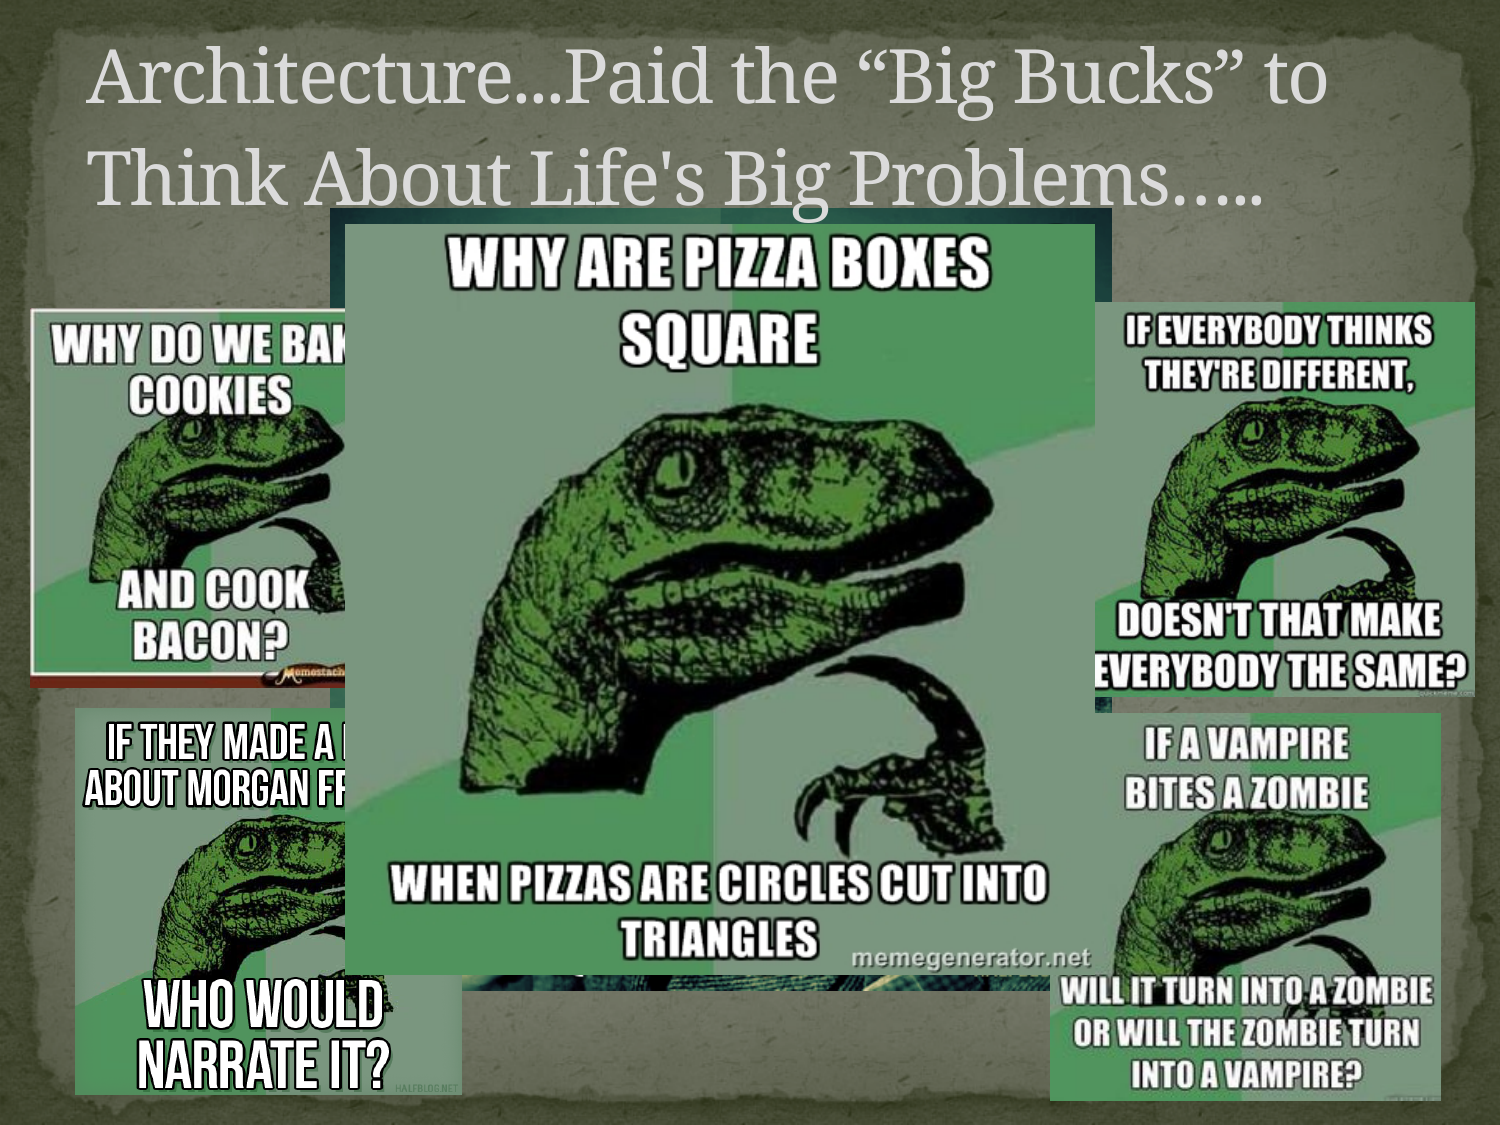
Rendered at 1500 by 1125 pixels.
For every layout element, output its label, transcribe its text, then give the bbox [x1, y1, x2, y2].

picture [0, 0, 1500, 1125]
title Architecture...Paid the “Big Bucks” to Think About Life's Big Problems….. [86, 25, 1437, 225]
